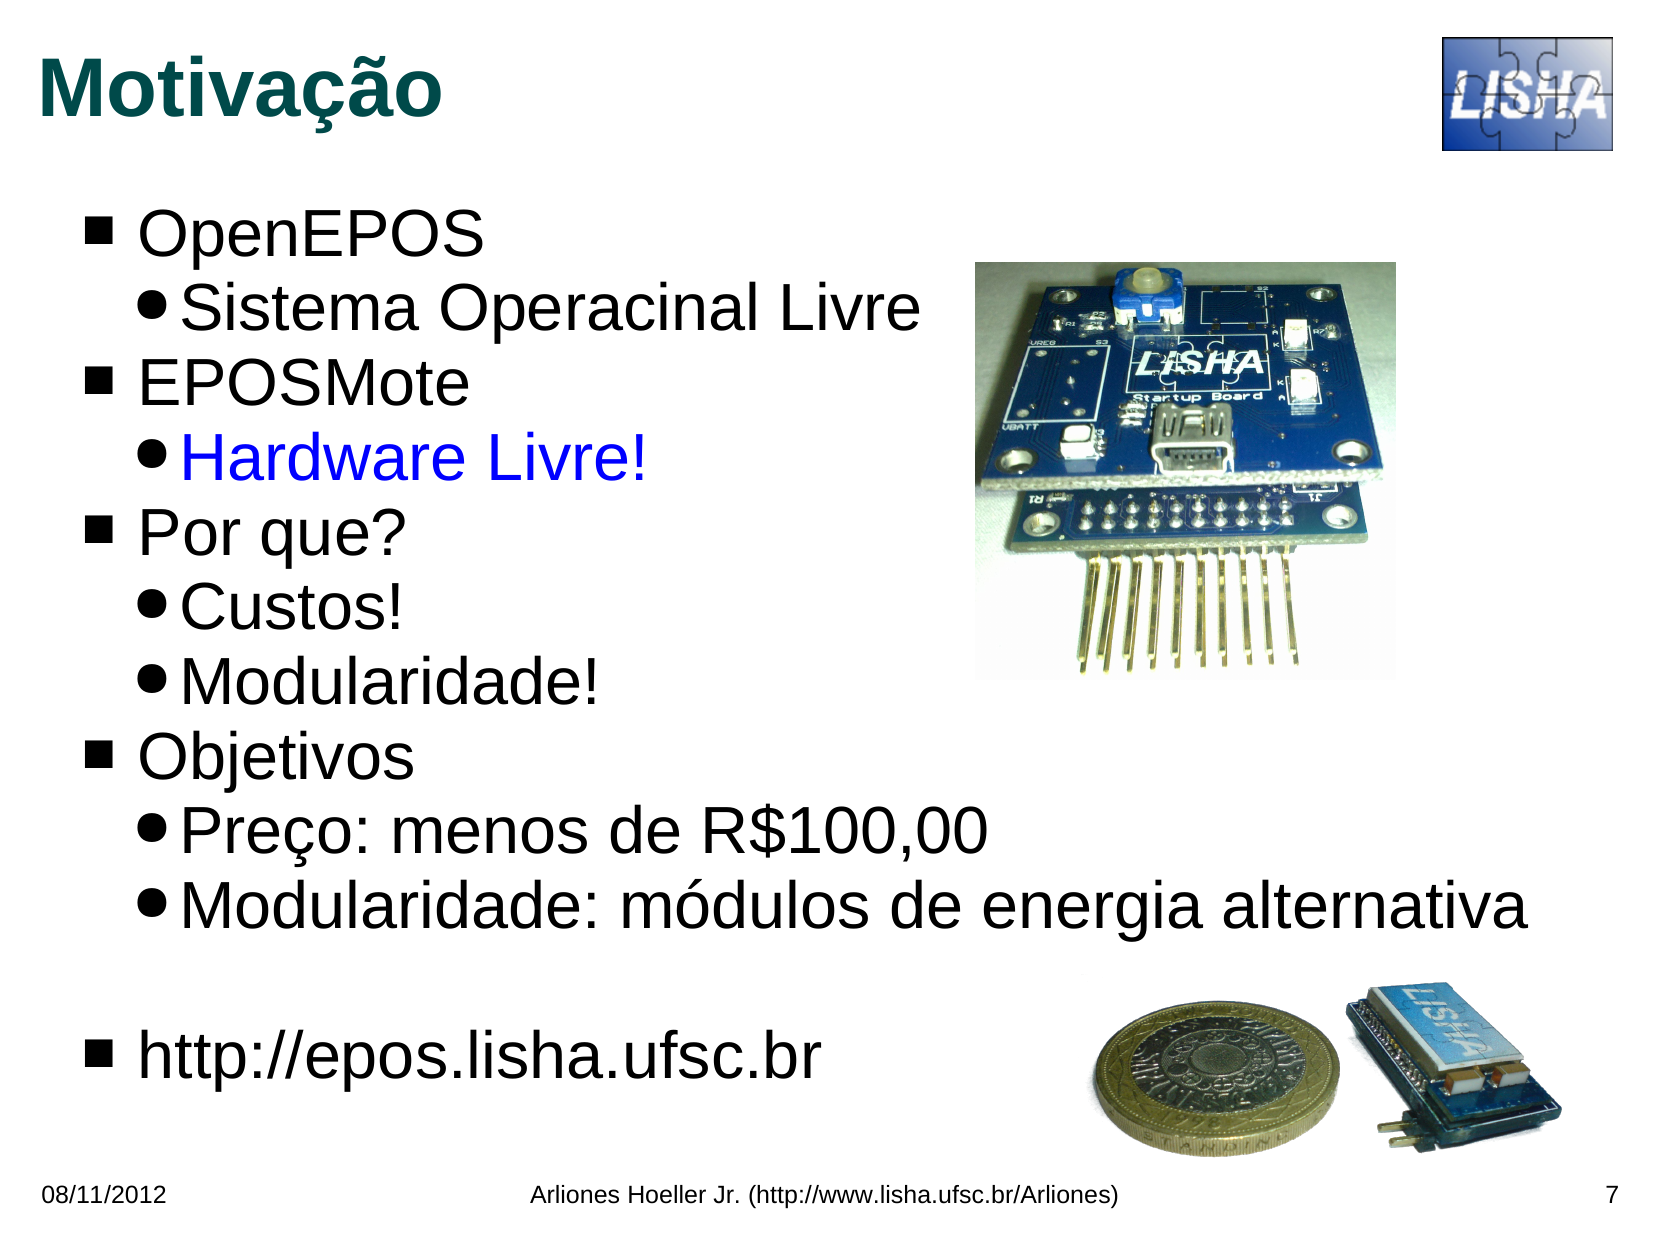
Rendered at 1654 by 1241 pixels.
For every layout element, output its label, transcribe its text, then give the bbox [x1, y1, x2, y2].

picture [1078, 974, 1576, 1170]
picture [1442, 37, 1613, 151]
list OpenEPOS Sistema Operacinal Livre EPOSMote Hardware Livre! Por que? Custos! Modularidade! Objetivos Preço: menos de R$100,00 Modularidade: módulos de energia alternativa http://epos.lisha.ufsc.br [37, 195, 1613, 1207]
picture [975, 262, 1396, 680]
title Motivação [37, 37, 1426, 151]
